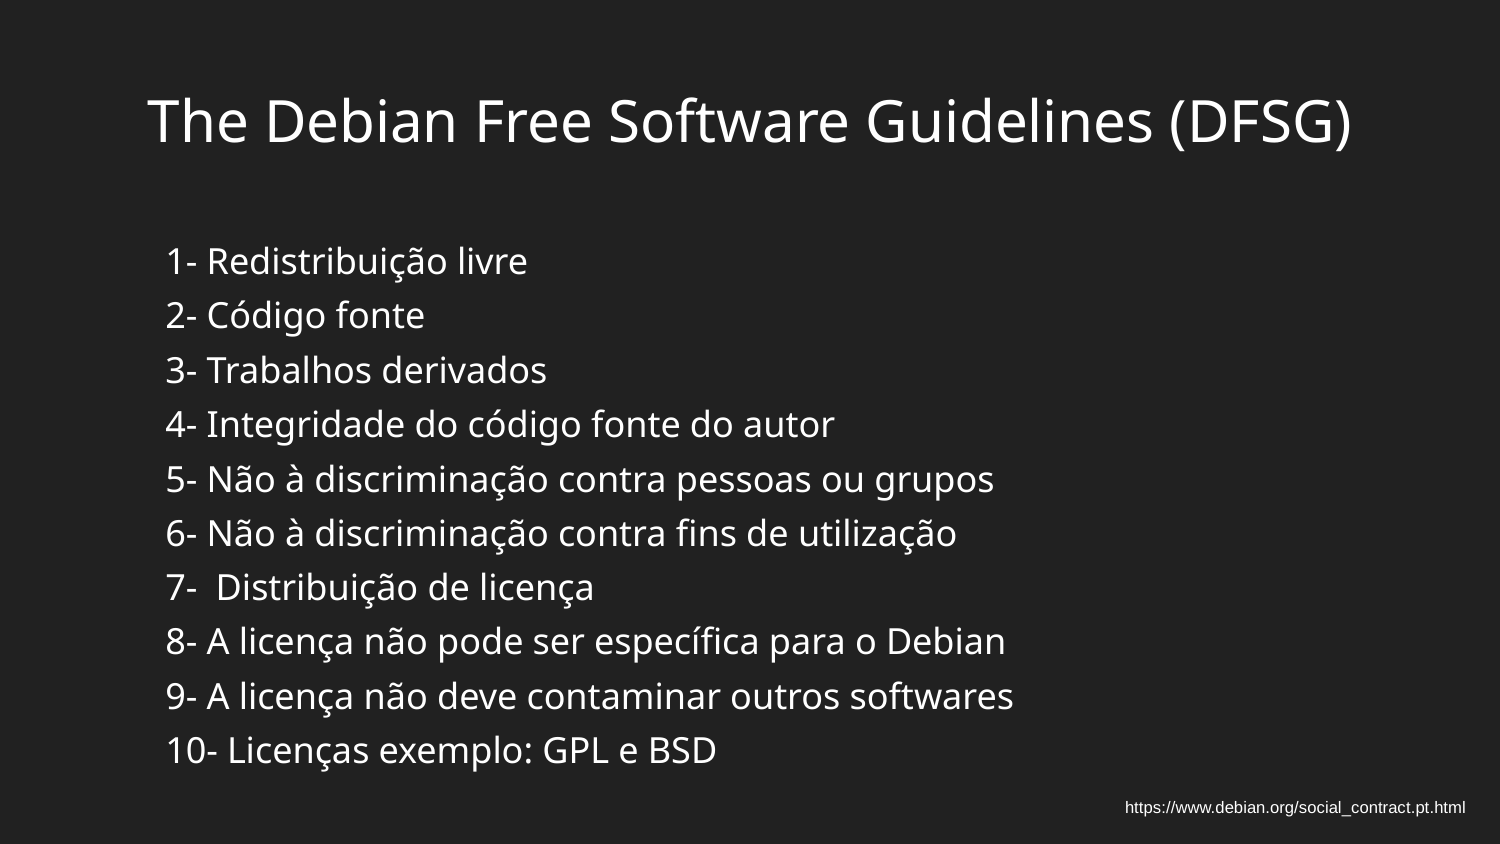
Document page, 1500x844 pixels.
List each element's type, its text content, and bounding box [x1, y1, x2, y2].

list 1- Redistribuição livre 2- Código fonte 3- Trabalhos derivados 4- Integridade do código fonte do autor 5- Não à discriminação contra pessoas ou grupos 6- Não à discriminação contra fins de utilização 7- Distribuição de licença 8- A licença não pode ser específica para o Debian 9- A licença não deve contaminar outros softwares 10- Licenças exemplo: GPL e BSD [165, 236, 1300, 792]
title The Debian Free Software Guidelines (DFSG) [51, 72, 1449, 167]
text_box https://www.debian.org/social_contract.pt.html [1110, 791, 1486, 825]
